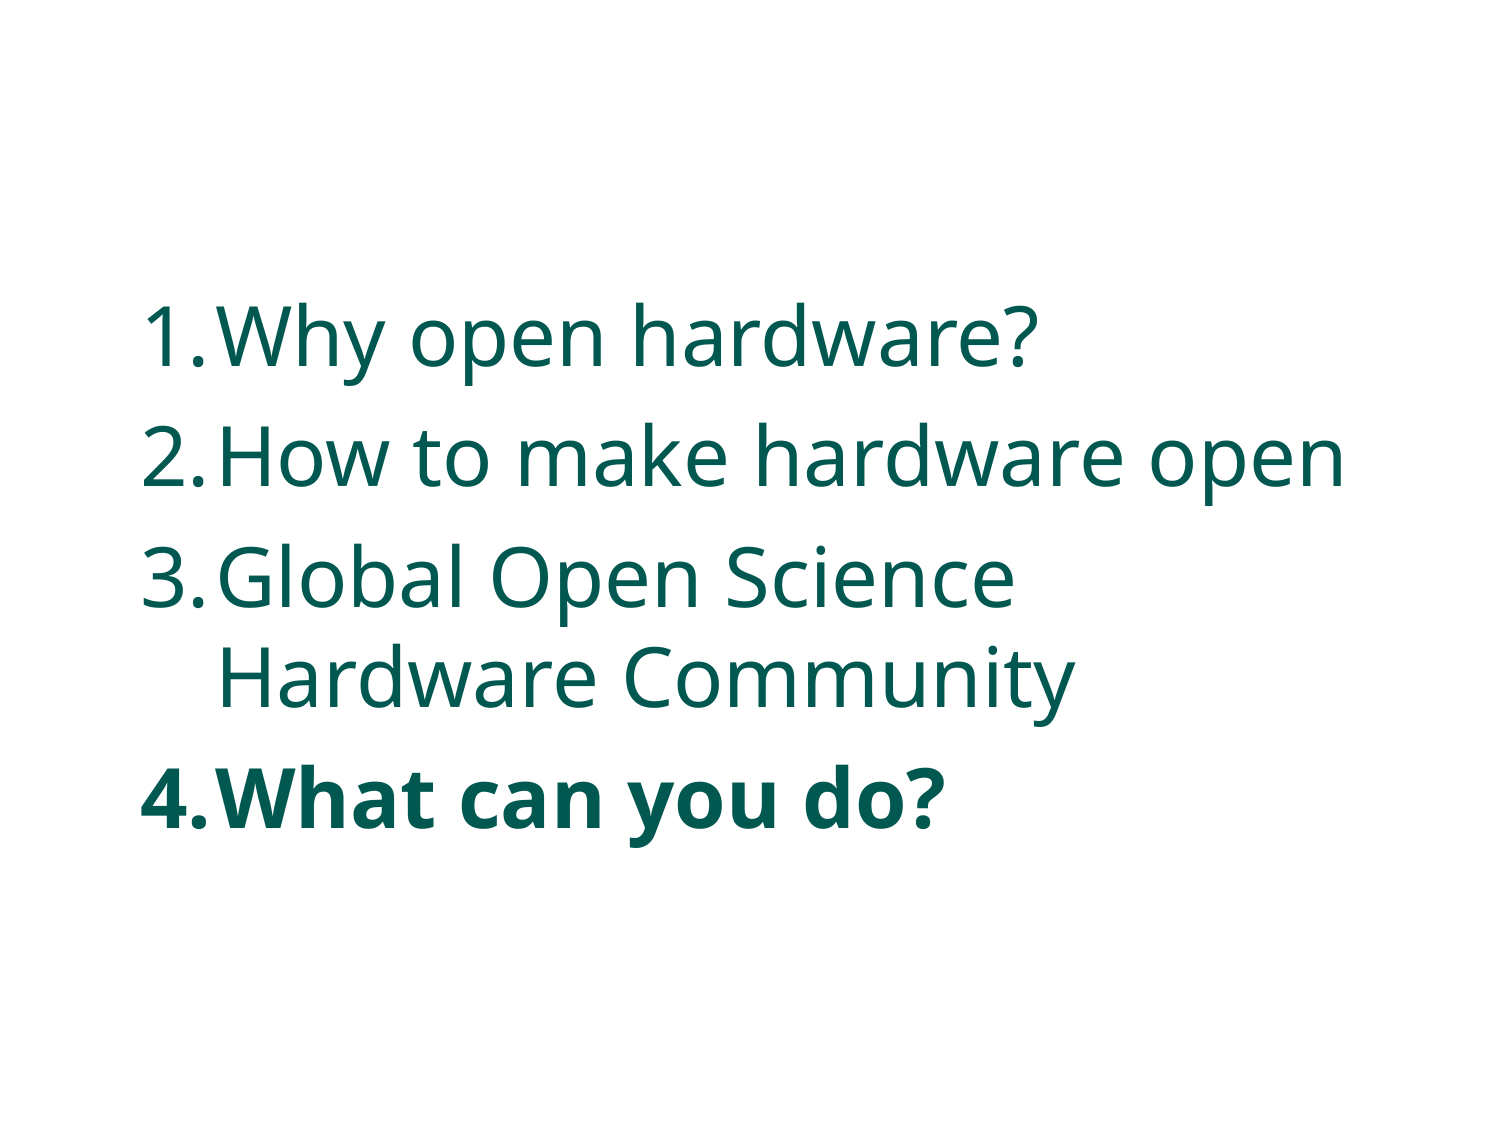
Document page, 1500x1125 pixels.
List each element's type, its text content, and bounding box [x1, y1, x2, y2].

text_box Why open hardware? How to make hardware open Global Open Science Hardware Community What can you do? [126, 276, 1374, 849]
